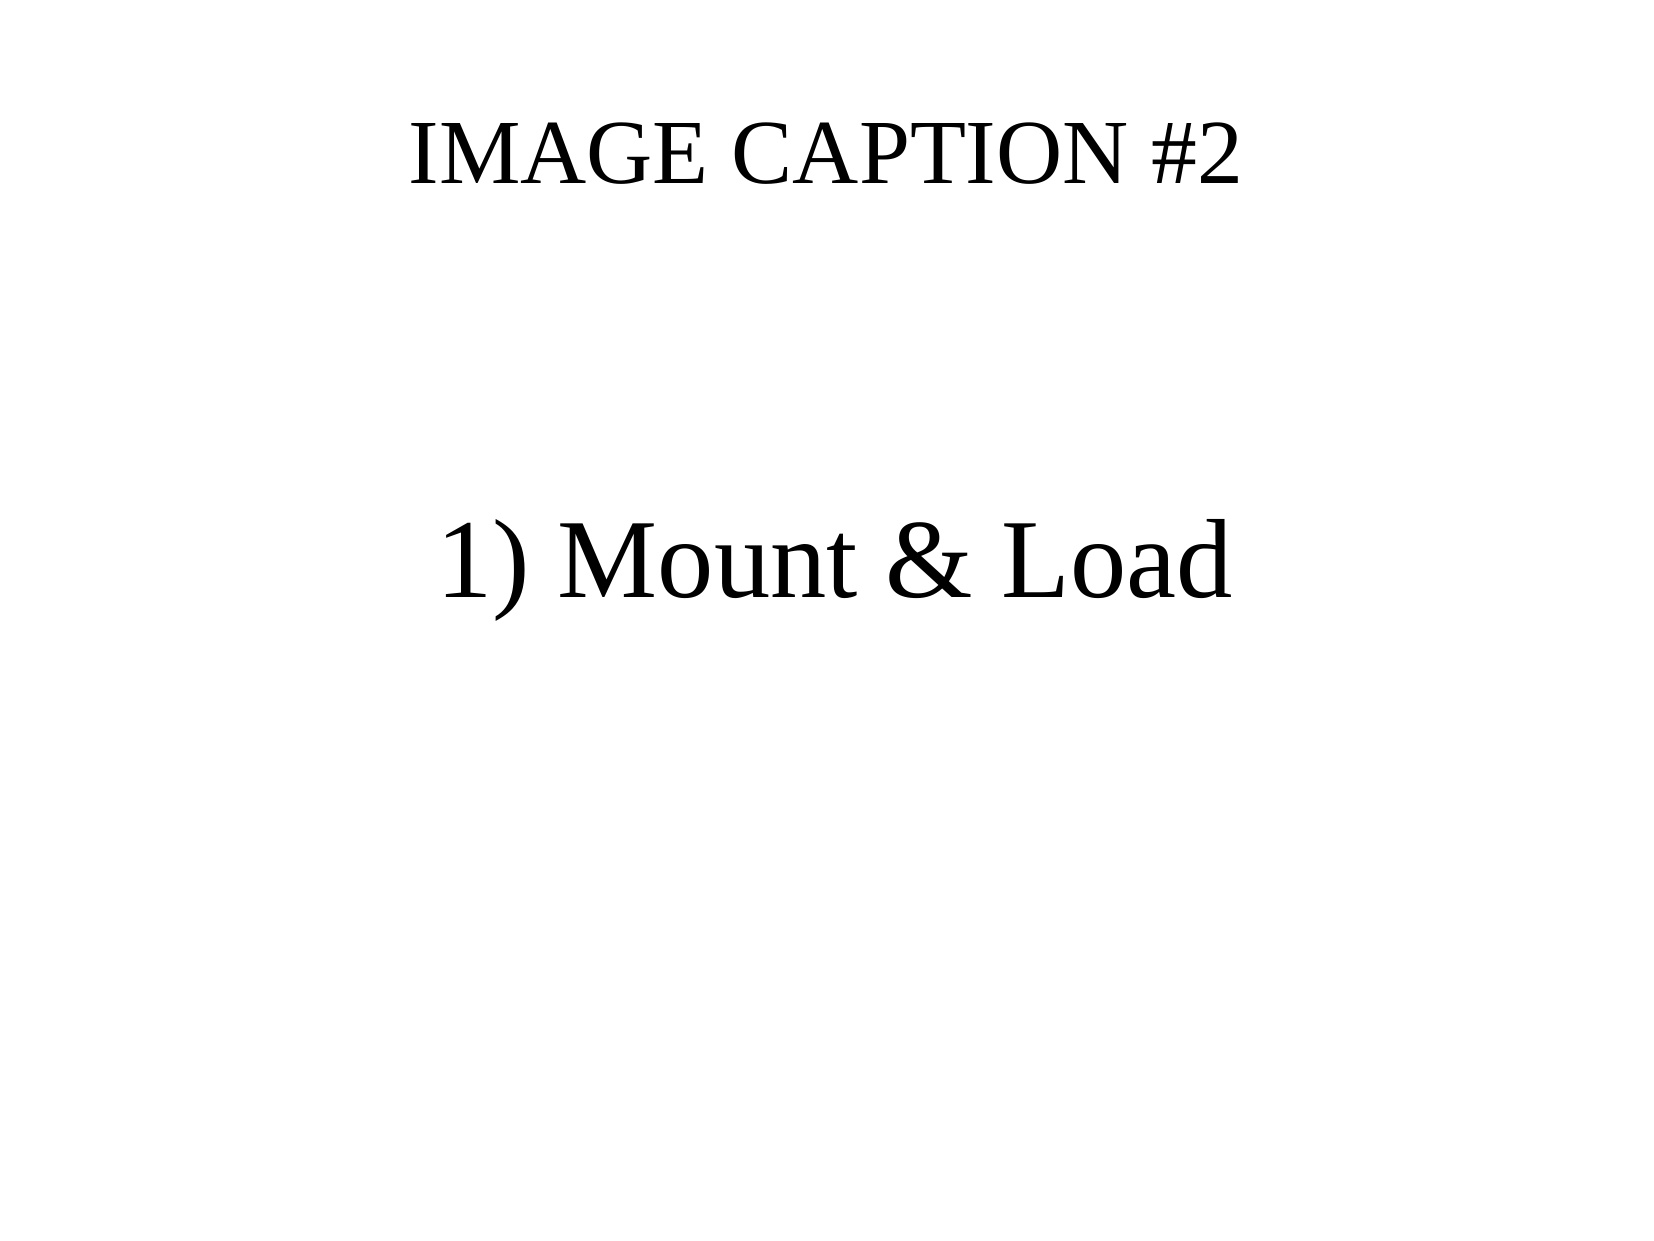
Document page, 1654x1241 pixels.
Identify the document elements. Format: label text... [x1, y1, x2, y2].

title IMAGE CAPTION #2 [82, 49, 1571, 257]
list 1) Mount & Load [82, 290, 1571, 1010]
